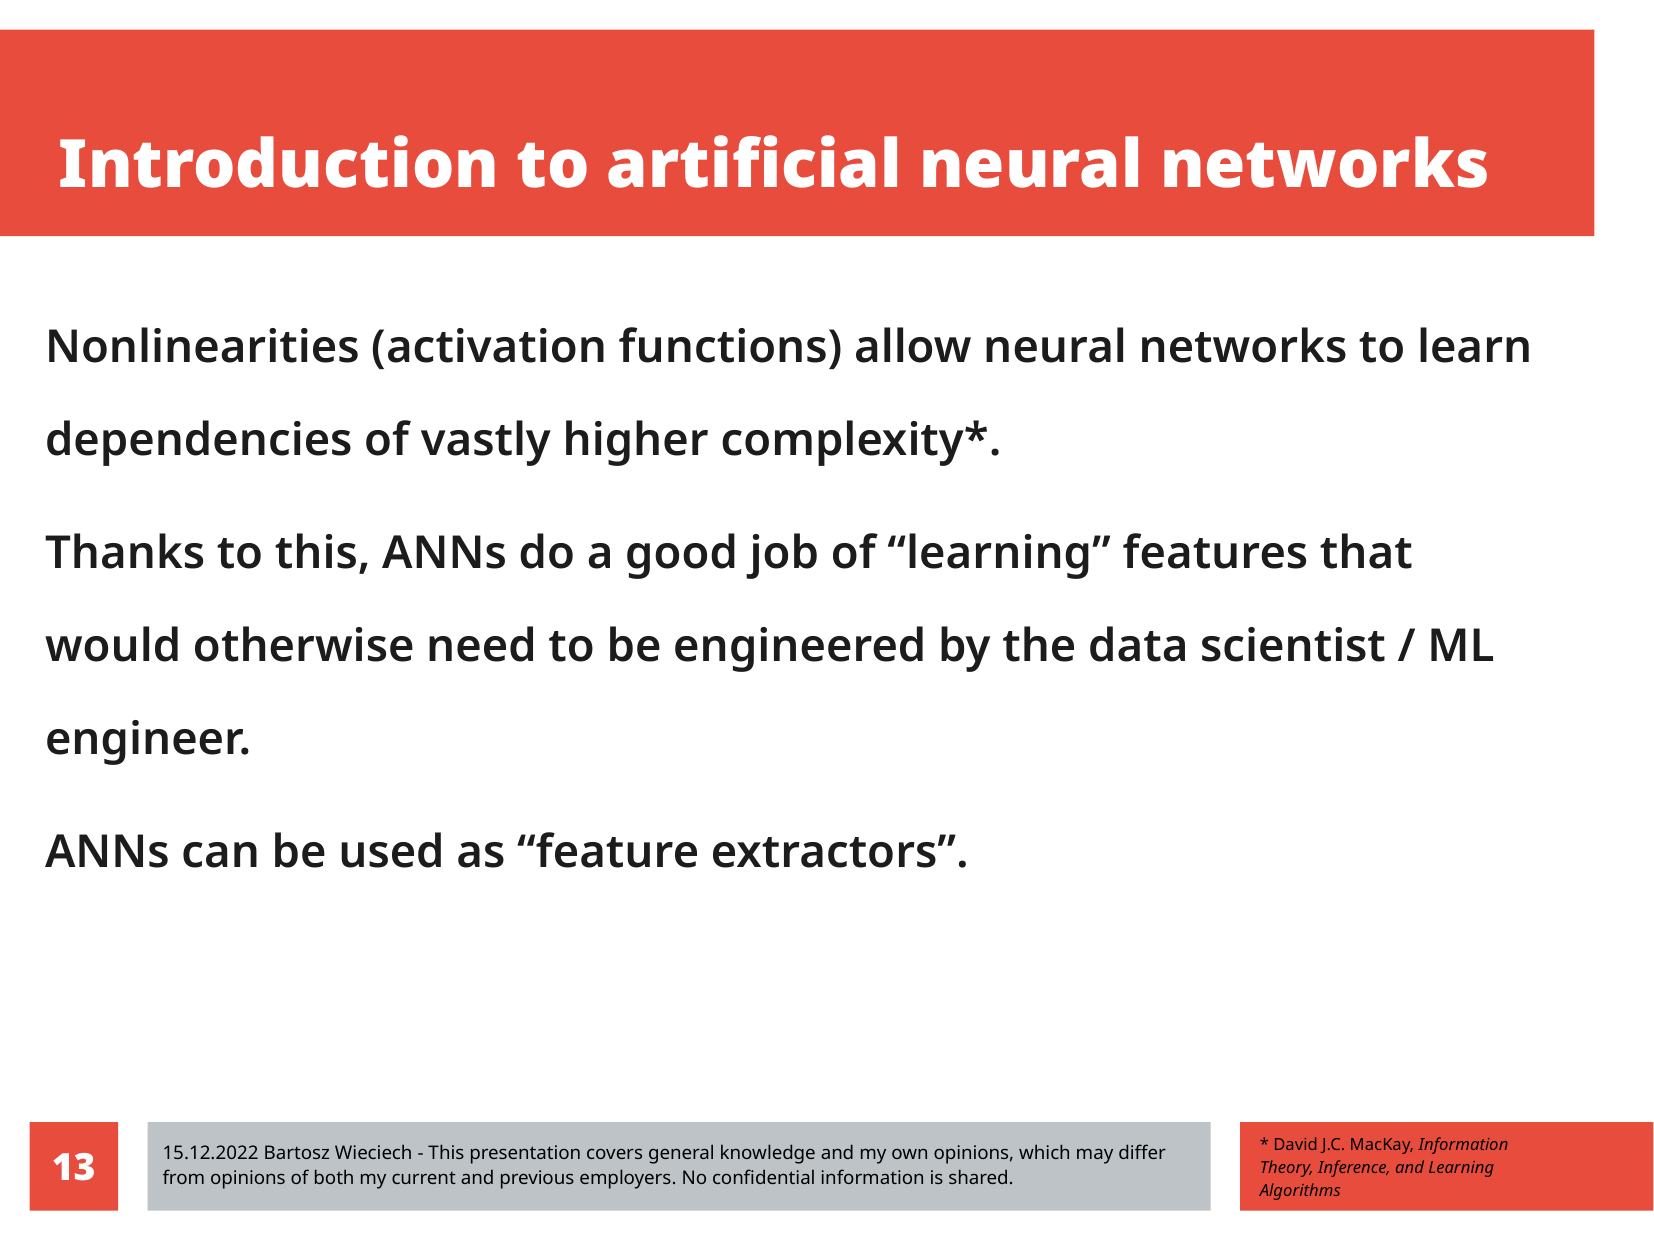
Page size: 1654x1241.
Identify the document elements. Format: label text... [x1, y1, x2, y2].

list Nonlinearities (activation functions) allow neural networks to learn dependencies of vastly higher complexity*. Thanks to this, ANNs do a good job of “learning” features that would otherwise need to be engineered by the data scientist / ML engineer. ANNs can be used as “feature extractors”. [45, 282, 1551, 886]
title Introduction to artificial neural networks [59, 59, 1595, 207]
text_box * David J.C. MacKay, Information Theory, Inference, and Learning Algorithms [1245, 1125, 1561, 1209]
